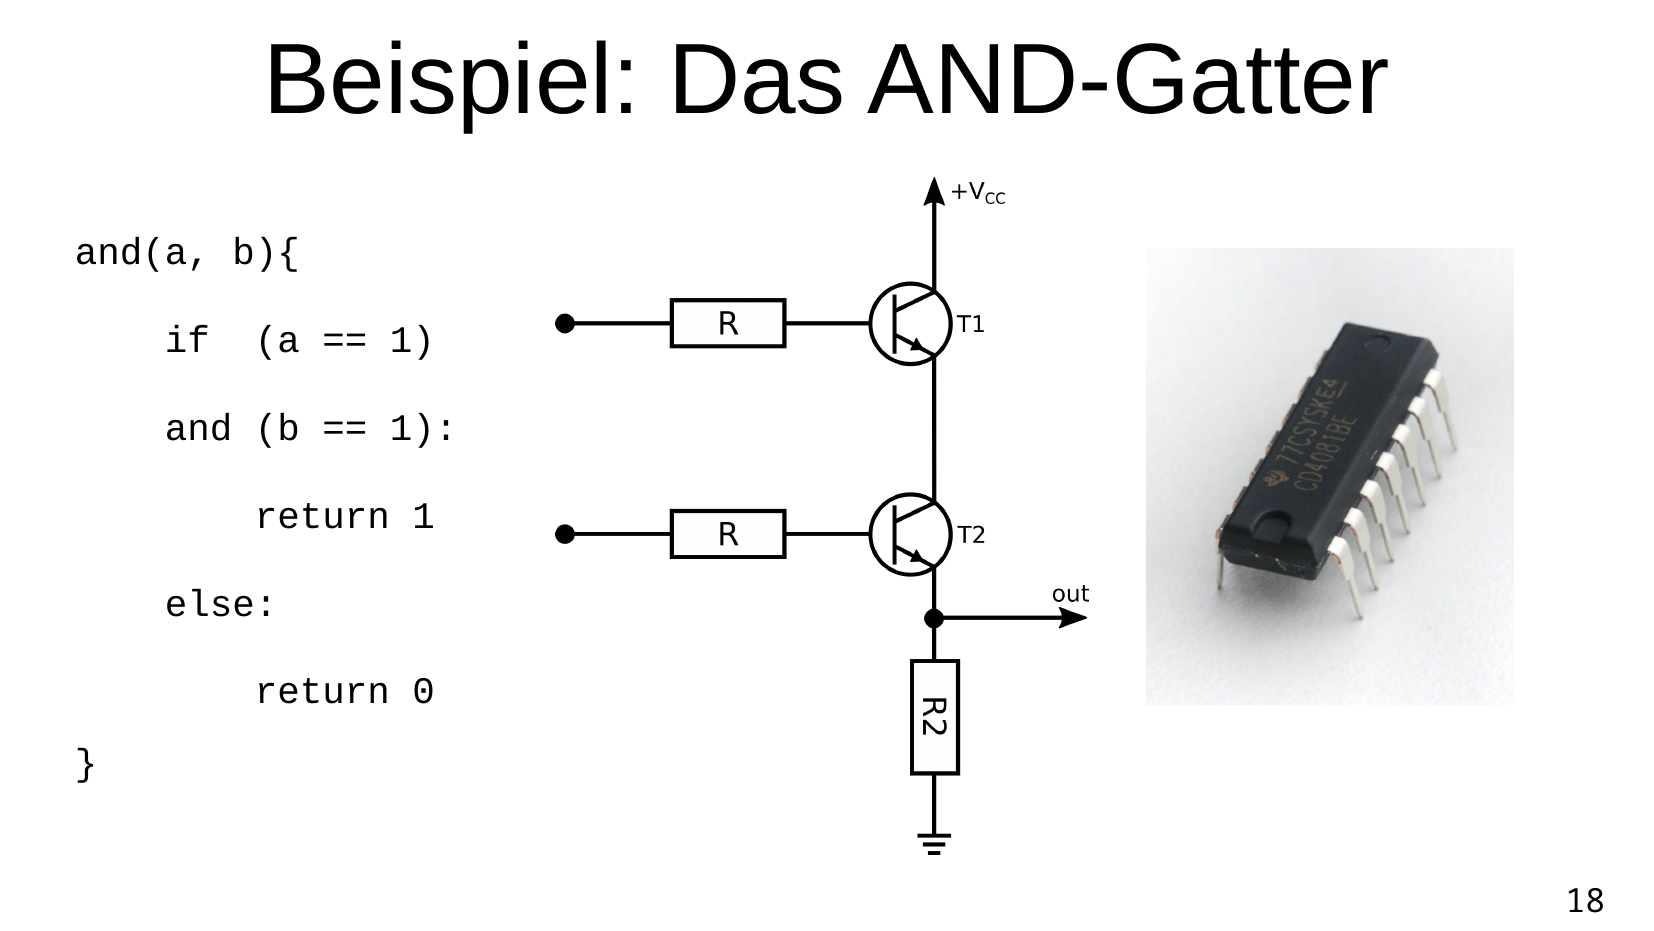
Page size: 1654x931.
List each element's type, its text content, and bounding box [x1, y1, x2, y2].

title Beispiel: Das AND-Gatter [82, 1, 1571, 157]
text_box and(a, b){ if (a == 1) and (b == 1): return 1 else: return 0 } [60, 210, 555, 804]
picture [555, 177, 1089, 856]
picture [1146, 248, 1514, 706]
